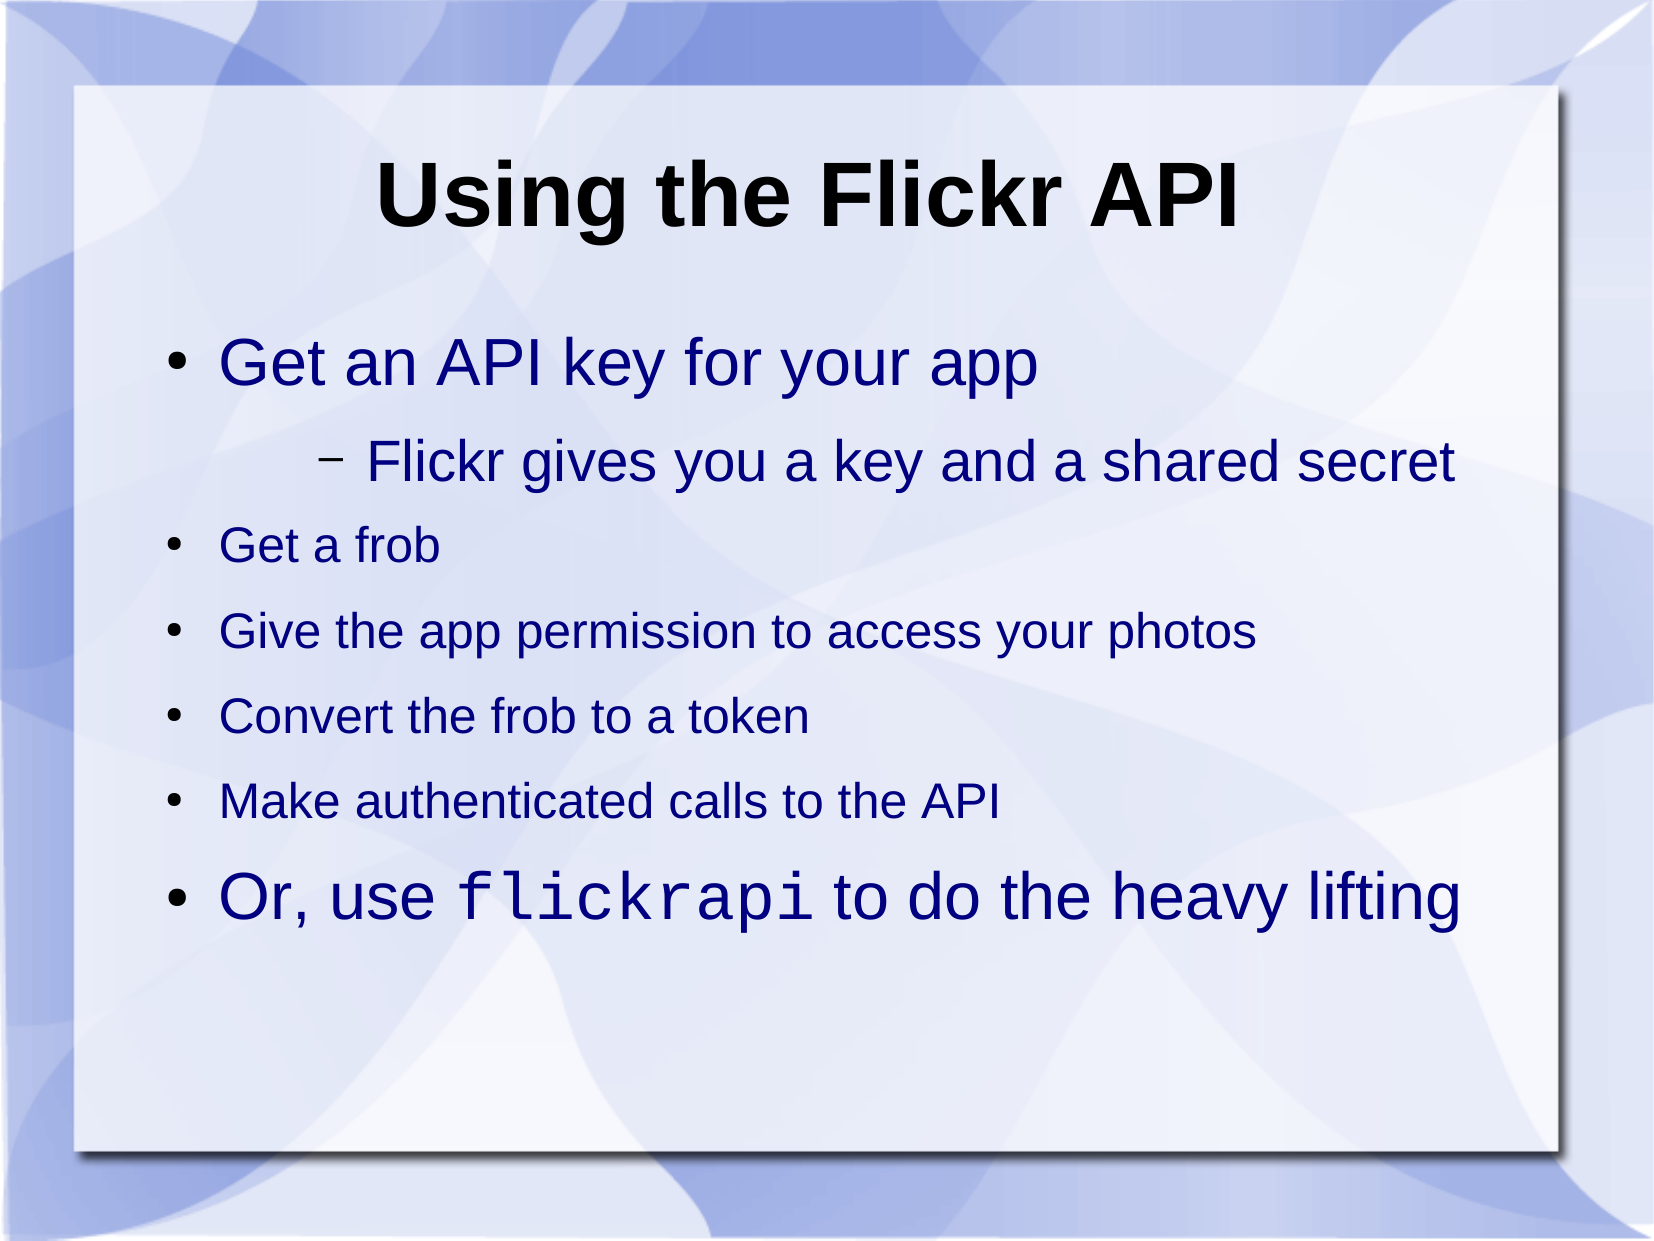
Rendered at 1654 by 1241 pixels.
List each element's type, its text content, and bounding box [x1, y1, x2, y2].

list Get an API key for your app Flickr gives you a key and a shared secret Get a frob Give the app permission to access your photos Convert the frob to a token Make authenticated calls to the API Or, use flickrapi to do the heavy lifting [129, 324, 1489, 960]
title Using the Flickr API [82, 98, 1536, 291]
picture [0, 0, 1654, 1241]
